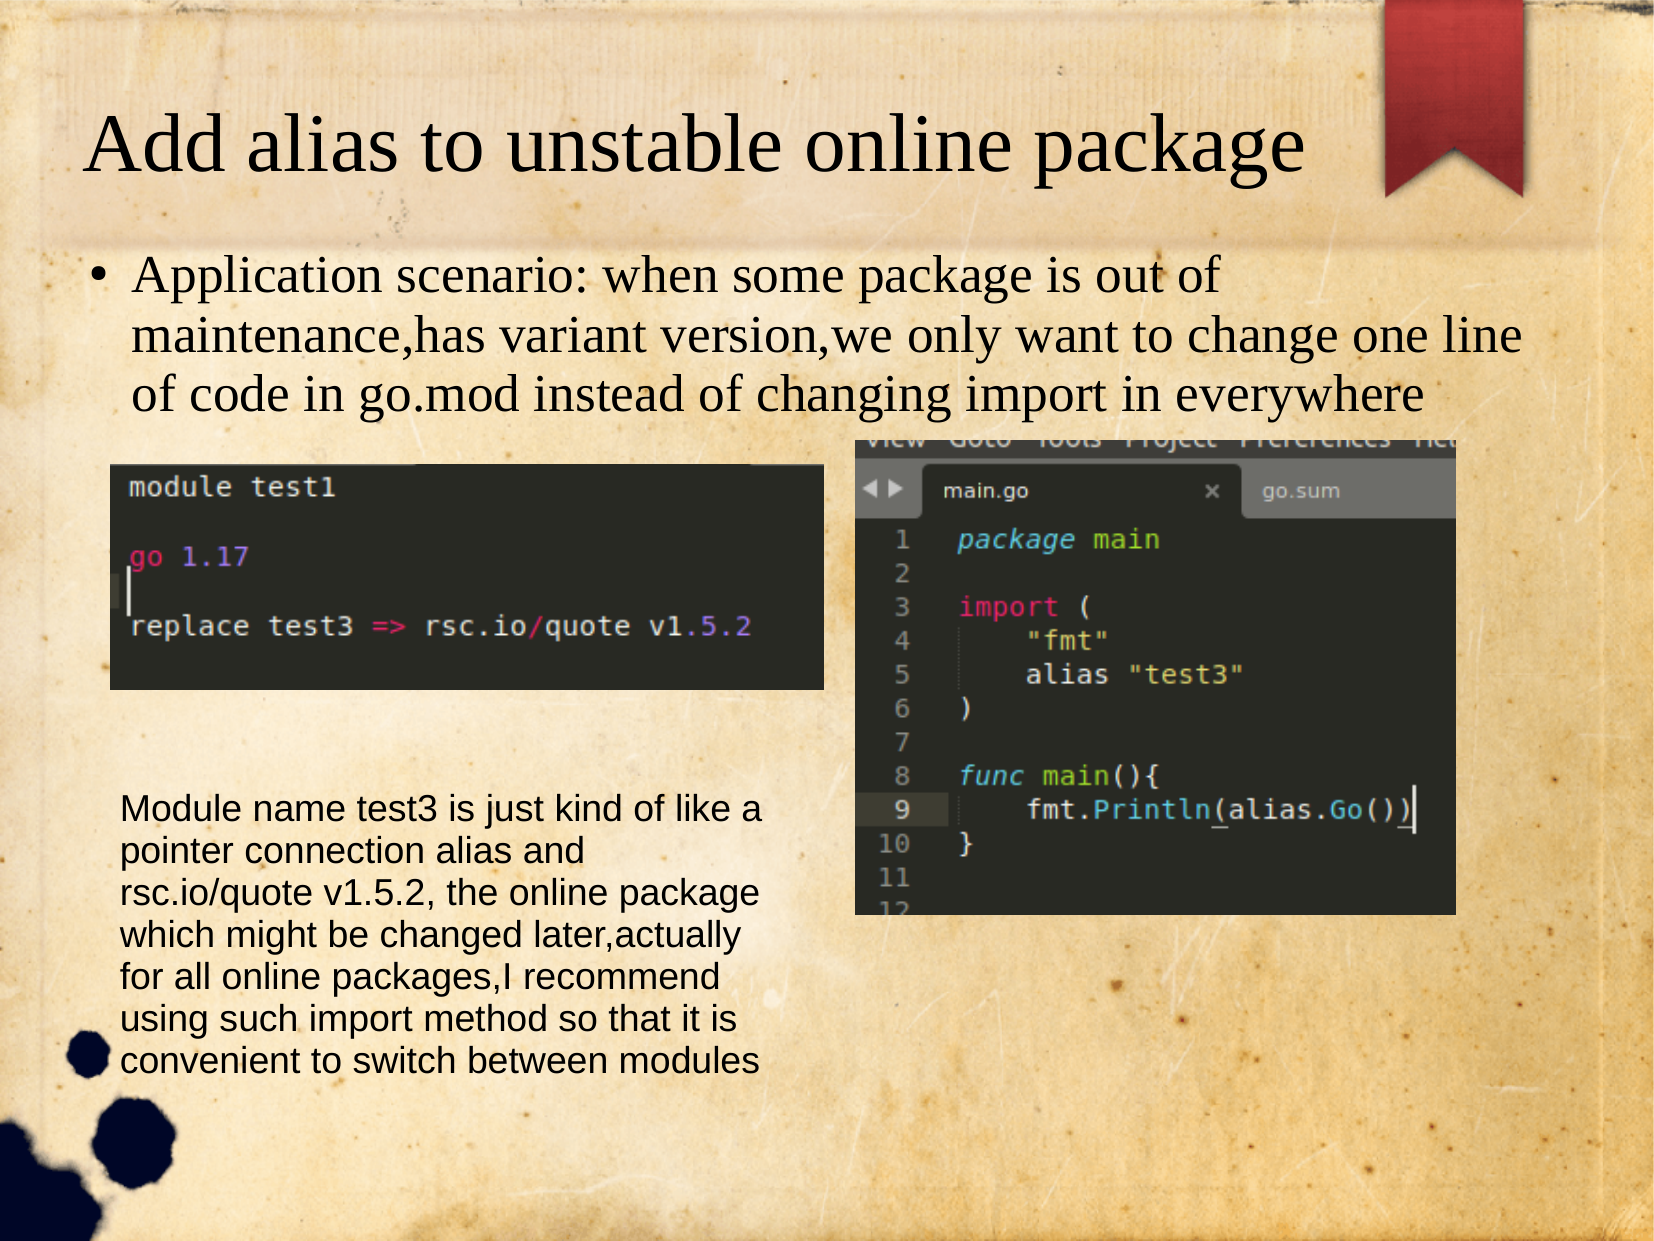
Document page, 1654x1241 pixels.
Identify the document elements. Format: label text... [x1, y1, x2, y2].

text_box Module name test3 is just kind of like a pointer connection alias and rsc.io/quote v1.5.2, the online package which might be changed later,actually for all online packages,I recommend using such import method so that it is convenient to switch between modules [105, 780, 781, 1173]
picture [0, 0, 1654, 1241]
list Application scenario: when some package is out of maintenance,has variant version,we only want to change one line of code in go.mod instead of changing import in everywhere [74, 245, 1531, 481]
title Add alias to unstable online package [82, 41, 1531, 245]
